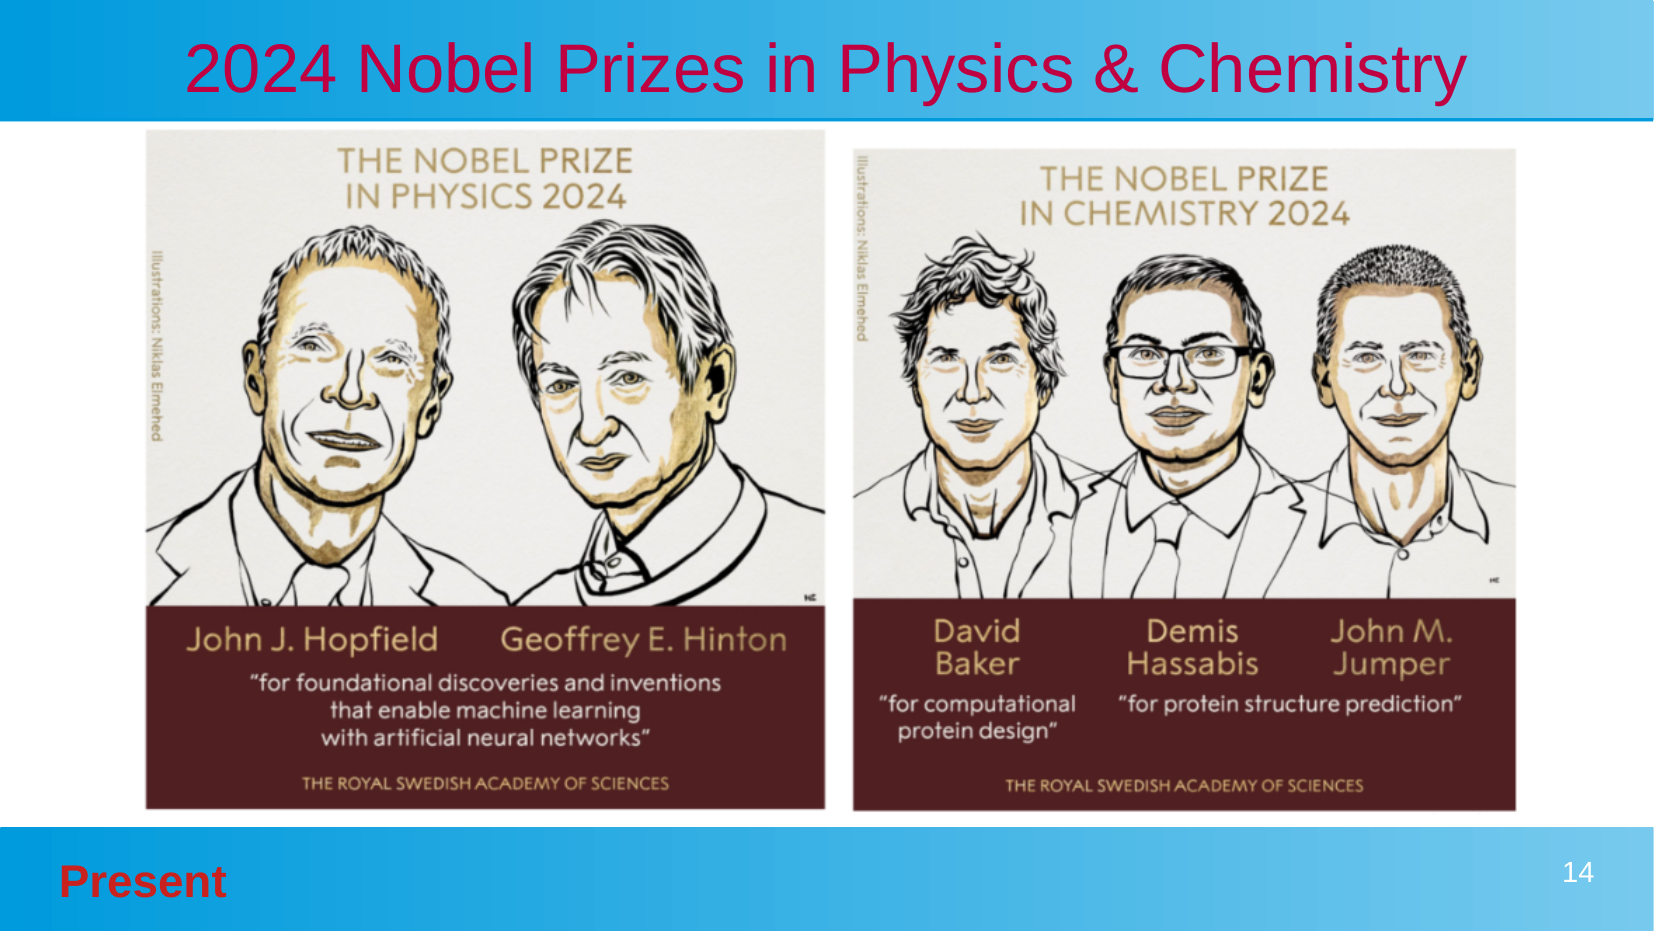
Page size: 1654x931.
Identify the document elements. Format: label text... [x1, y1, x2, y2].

title 2024 Nobel Prizes in Physics & Chemistry [59, 29, 1595, 108]
picture [138, 124, 1524, 826]
